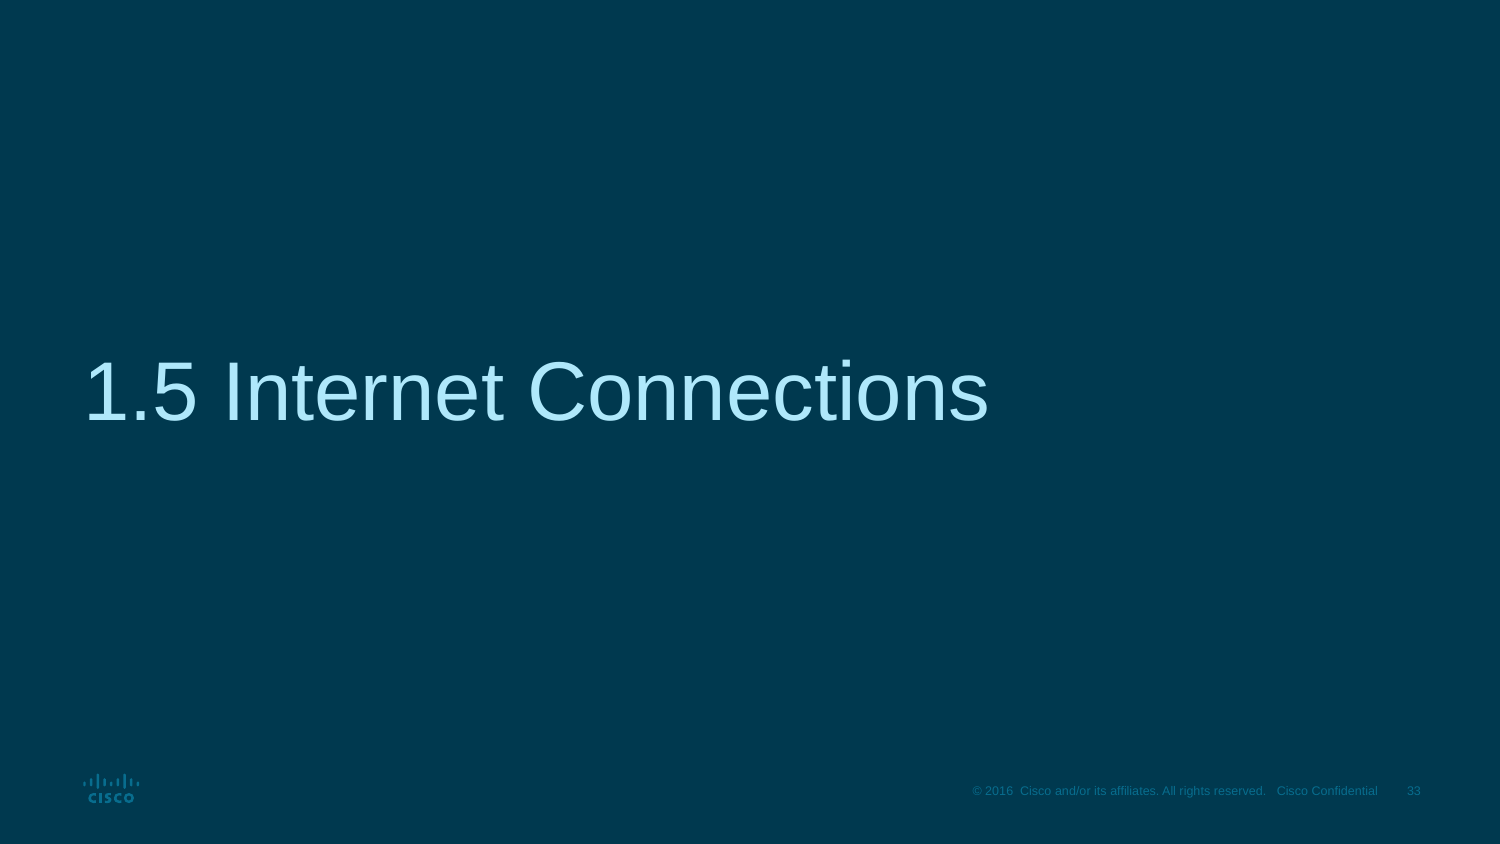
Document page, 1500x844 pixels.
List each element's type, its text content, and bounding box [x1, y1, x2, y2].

title 1.5 Internet Connections [68, 150, 1419, 446]
